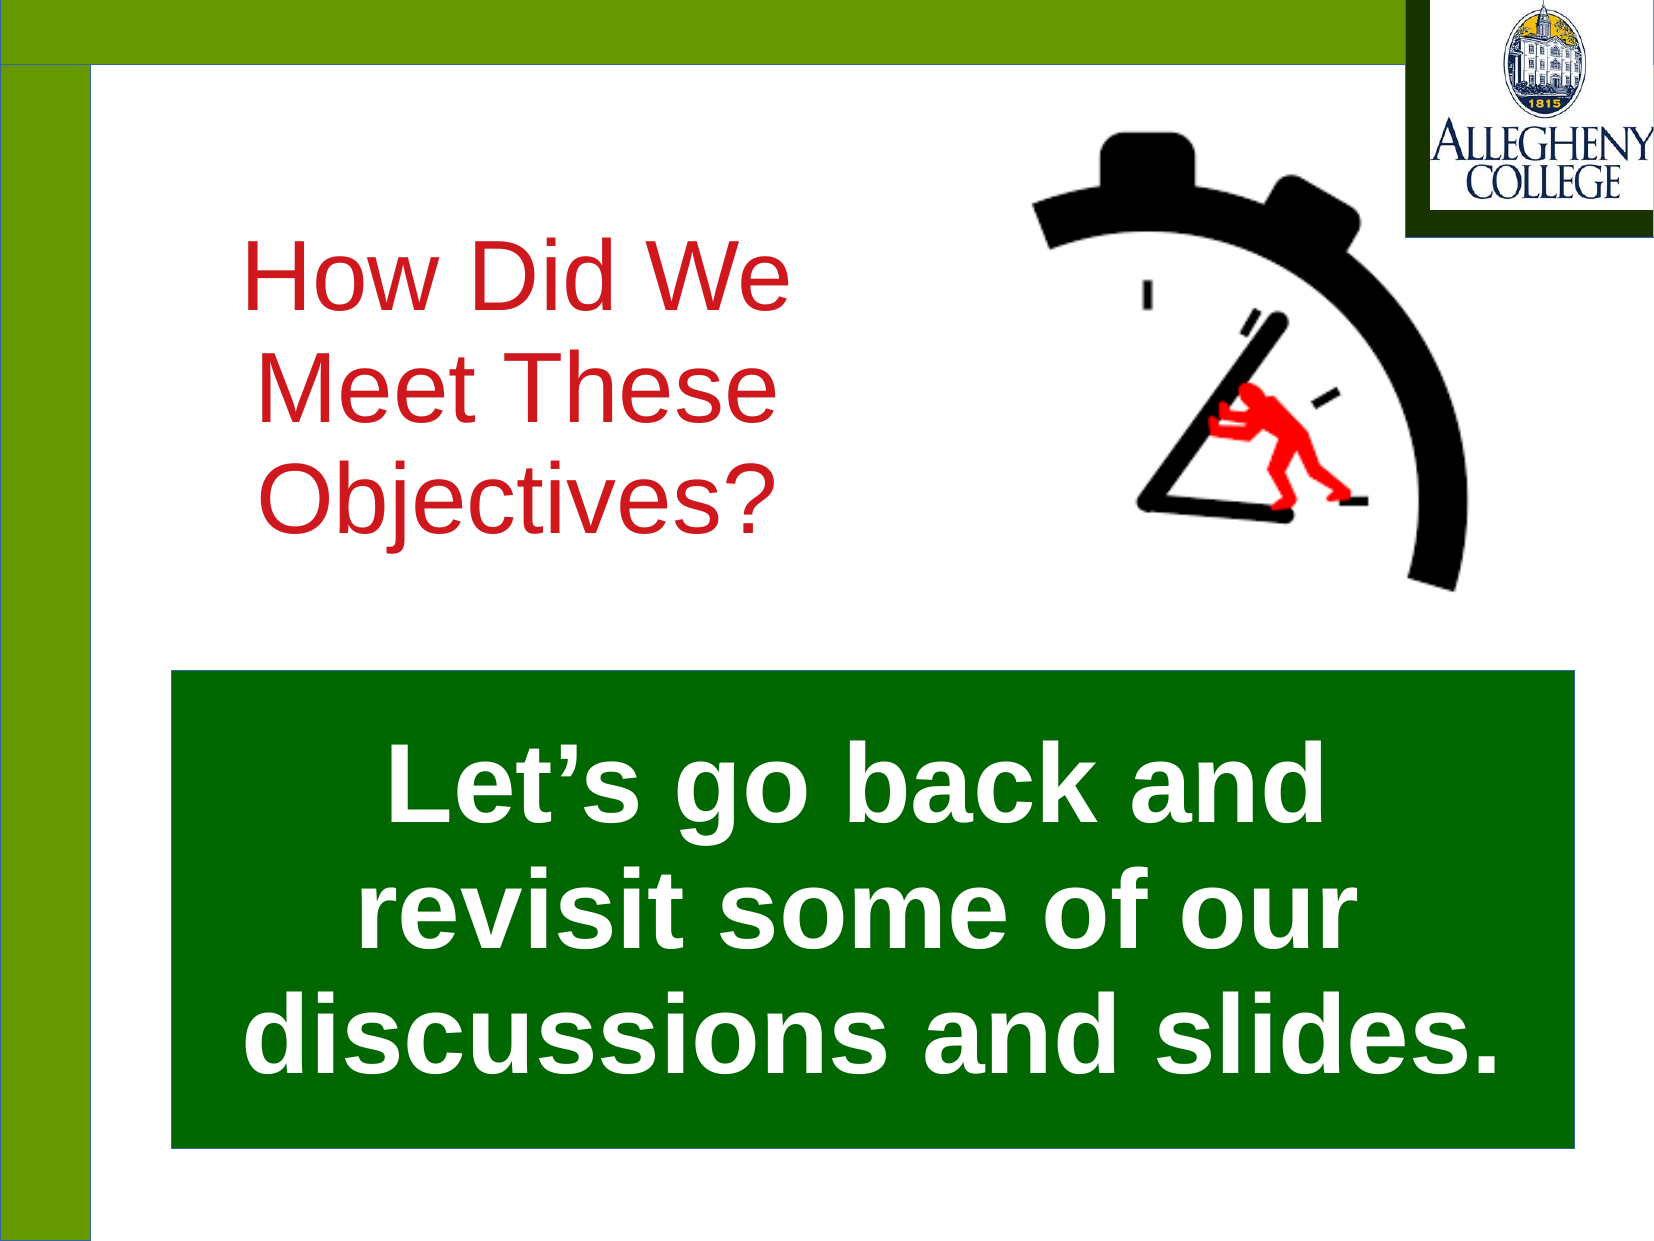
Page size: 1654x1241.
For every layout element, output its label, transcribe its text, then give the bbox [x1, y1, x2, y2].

text_box Let’s go back and revisit some of our discussions and slides. [171, 670, 1575, 1149]
picture [1002, 118, 1483, 625]
picture [1430, 0, 1654, 210]
title How Did We Meet These Objectives? [135, 220, 900, 556]
text_box [0, 0, 1654, 1241]
